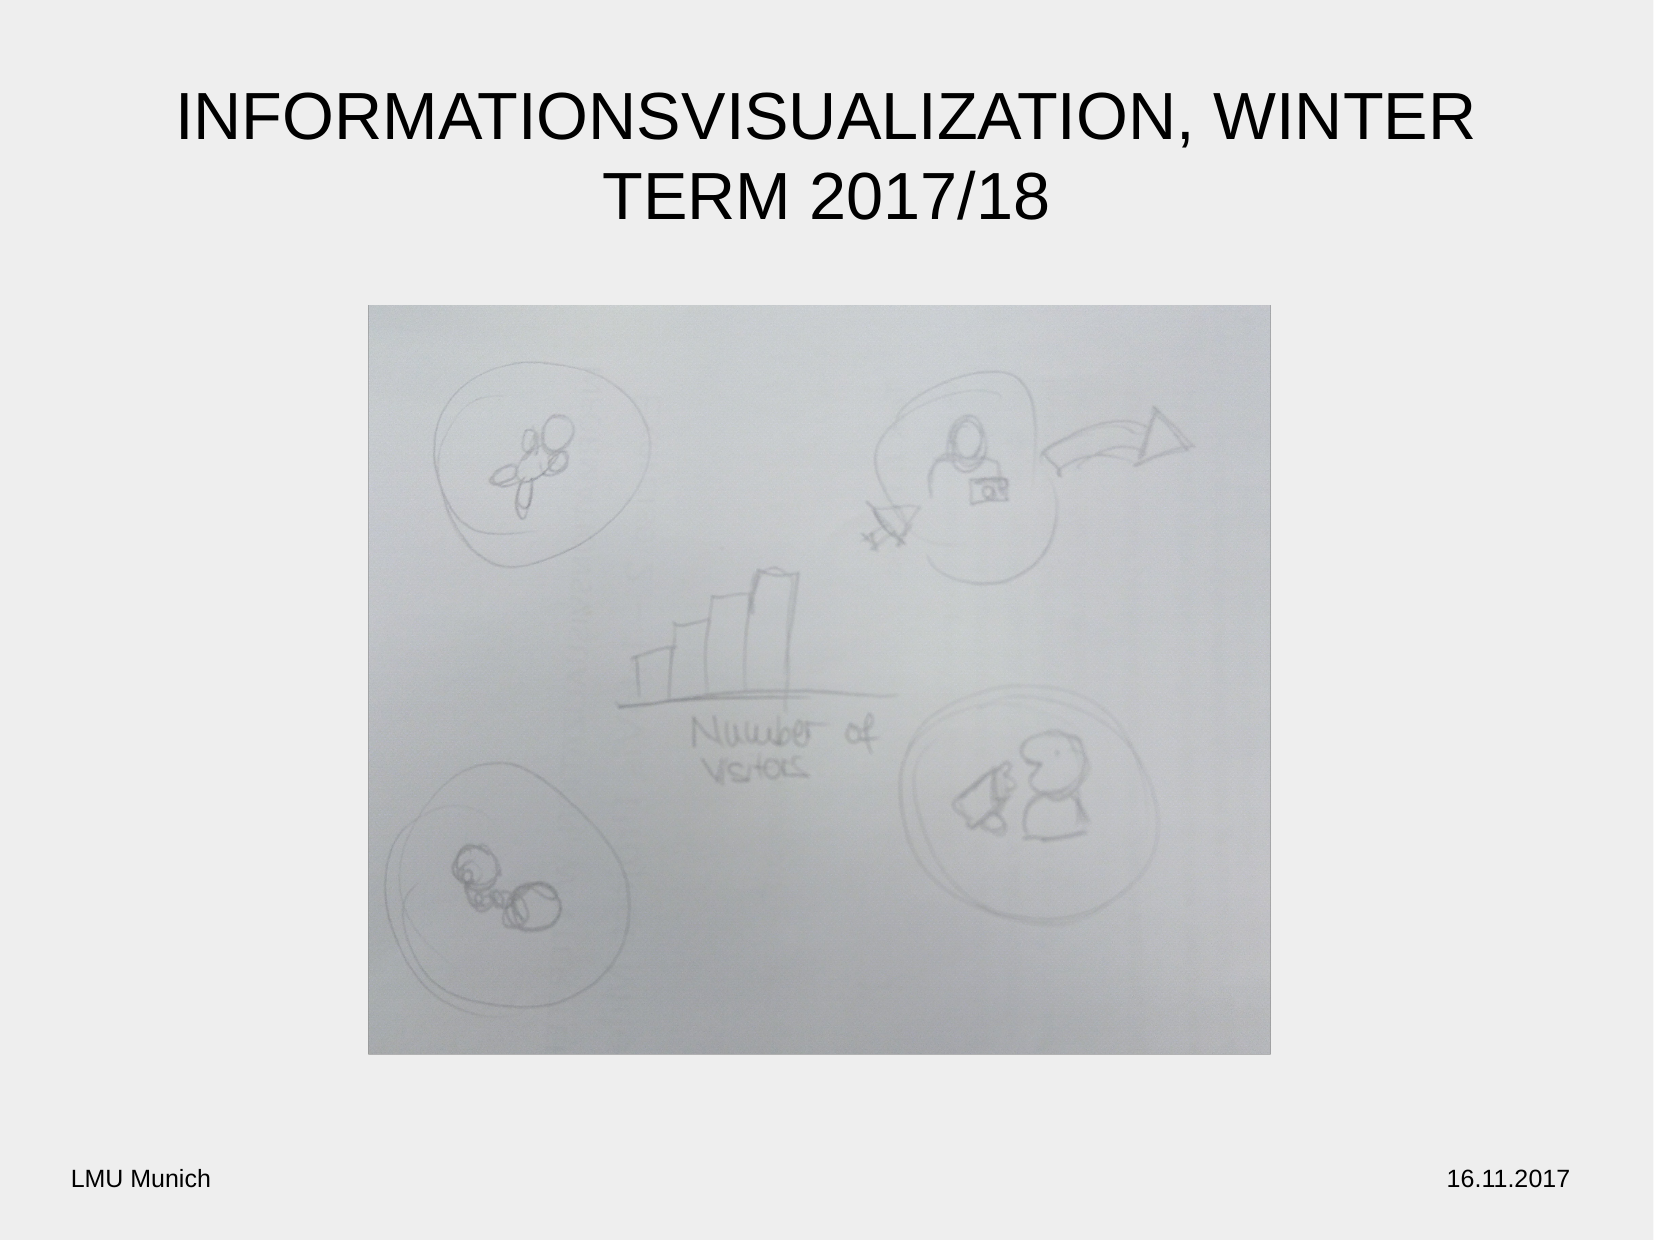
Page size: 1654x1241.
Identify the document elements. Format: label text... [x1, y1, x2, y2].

text_box 16.11.2017 [1405, 1163, 1571, 1192]
picture [298, 0, 1341, 1241]
text_box INFORMATIONSVISUALIZATION, WINTER TERM 2017/18 [82, 49, 298, 257]
text_box LMU Munich [70, 1163, 237, 1192]
text_box INFORMATIONSVISUALIZATION, WINTER TERM 2017/18 [1341, 49, 1571, 257]
